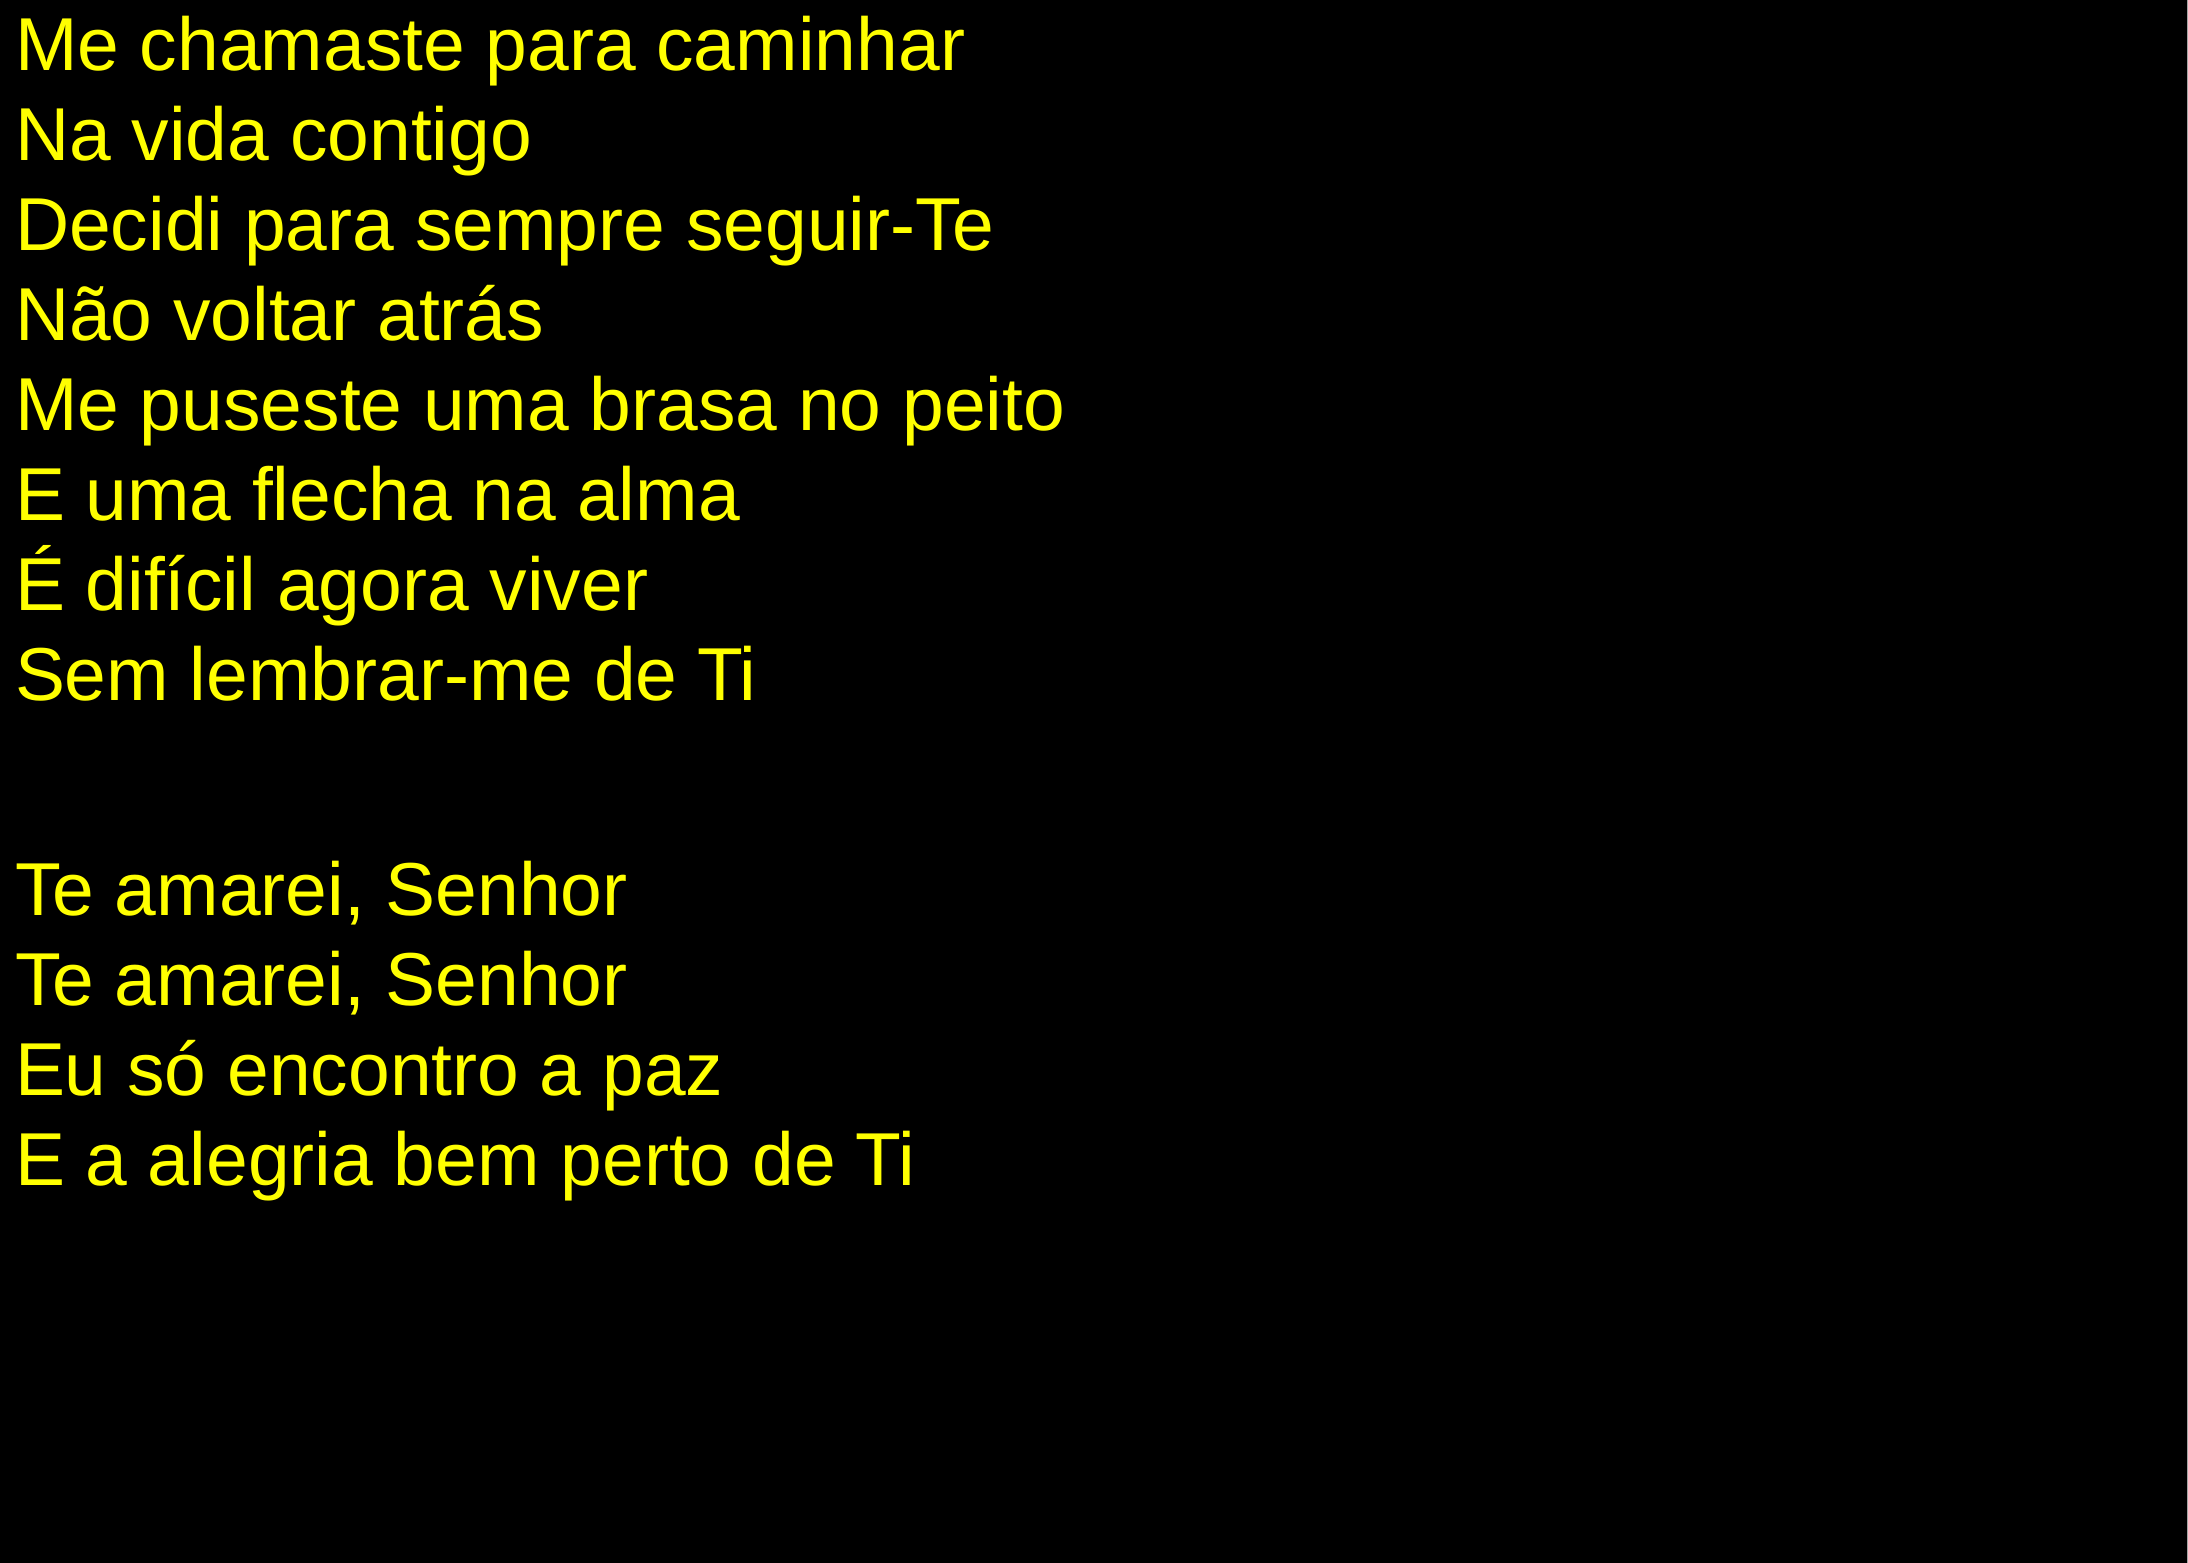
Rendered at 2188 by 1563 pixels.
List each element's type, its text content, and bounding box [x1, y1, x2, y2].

subtitle Me chamaste para caminhar Na vida contigo Decidi para sempre seguir-Te Não voltar atrás Me puseste uma brasa no peito E uma flecha na alma É difícil agora viver Sem lembrar-me de Ti Te amarei, Senhor Te amarei, Senhor Eu só encontro a paz E a alegria bem perto de Ti [0, 0, 2188, 1563]
